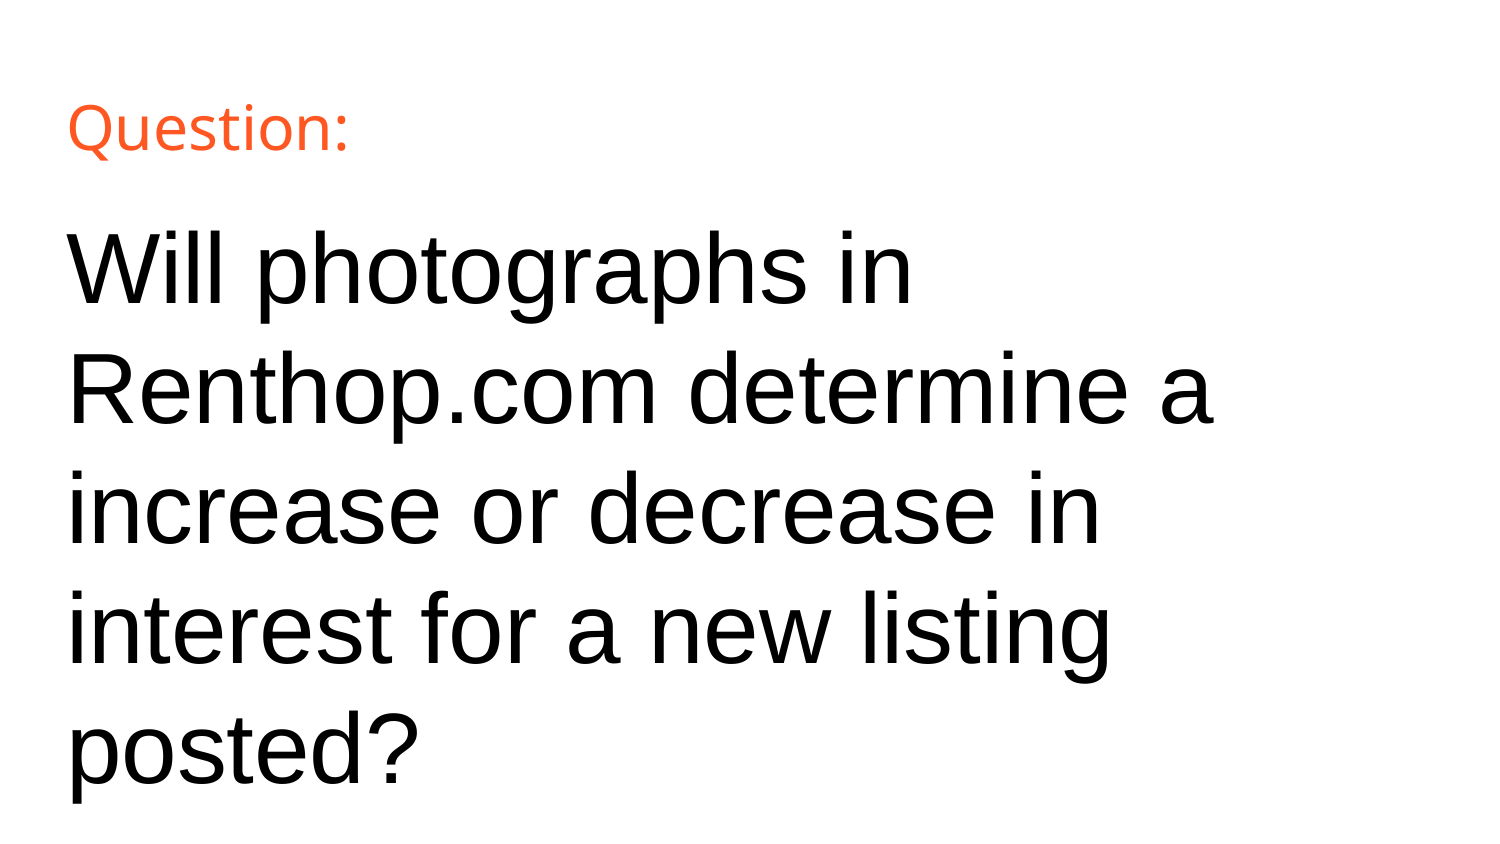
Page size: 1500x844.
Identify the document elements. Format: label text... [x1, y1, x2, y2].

list Will photographs in Renthop.com determine a increase or decrease in interest for a new listing posted? [51, 189, 1449, 750]
title Question: [51, 72, 1449, 167]
